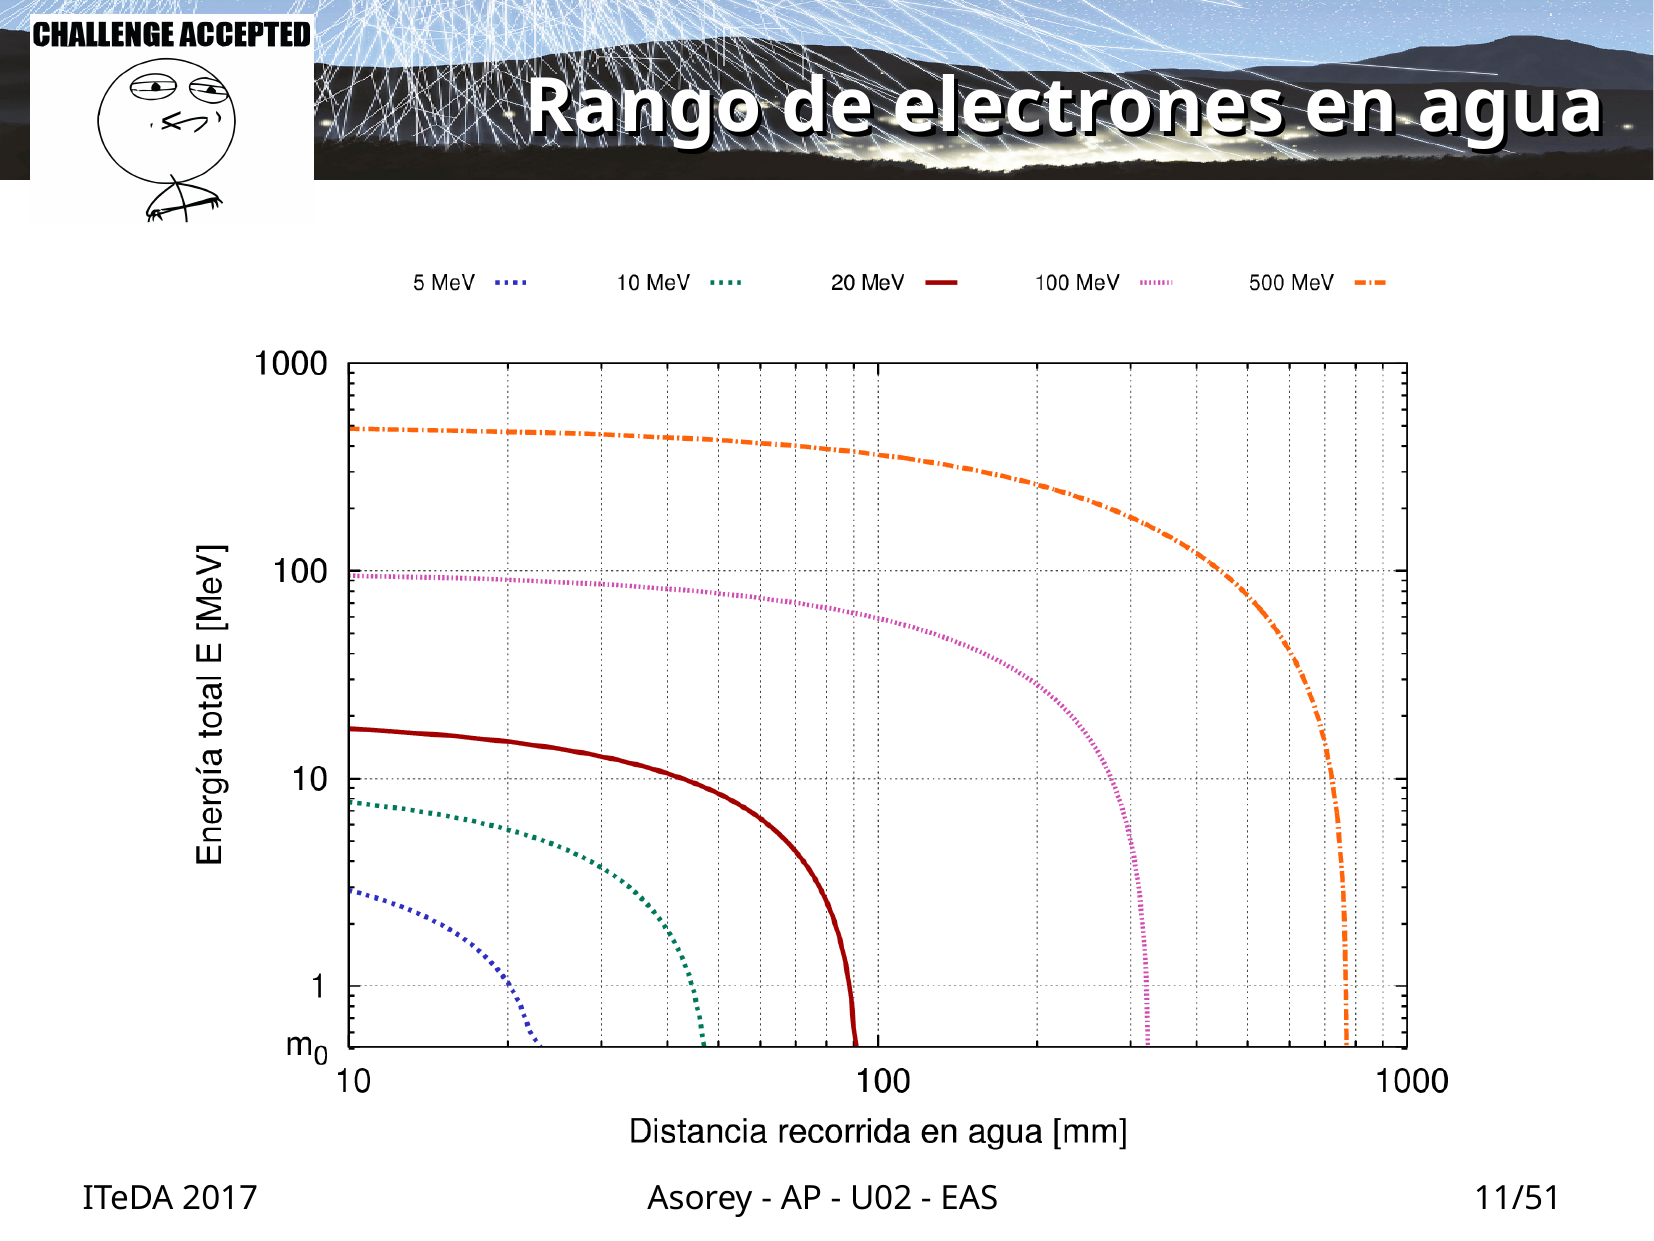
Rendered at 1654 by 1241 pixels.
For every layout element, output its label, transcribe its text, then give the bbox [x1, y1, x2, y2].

title Rango de electrones en agua [314, 15, 1606, 191]
picture [182, 254, 1468, 1156]
picture [0, 0, 1654, 226]
